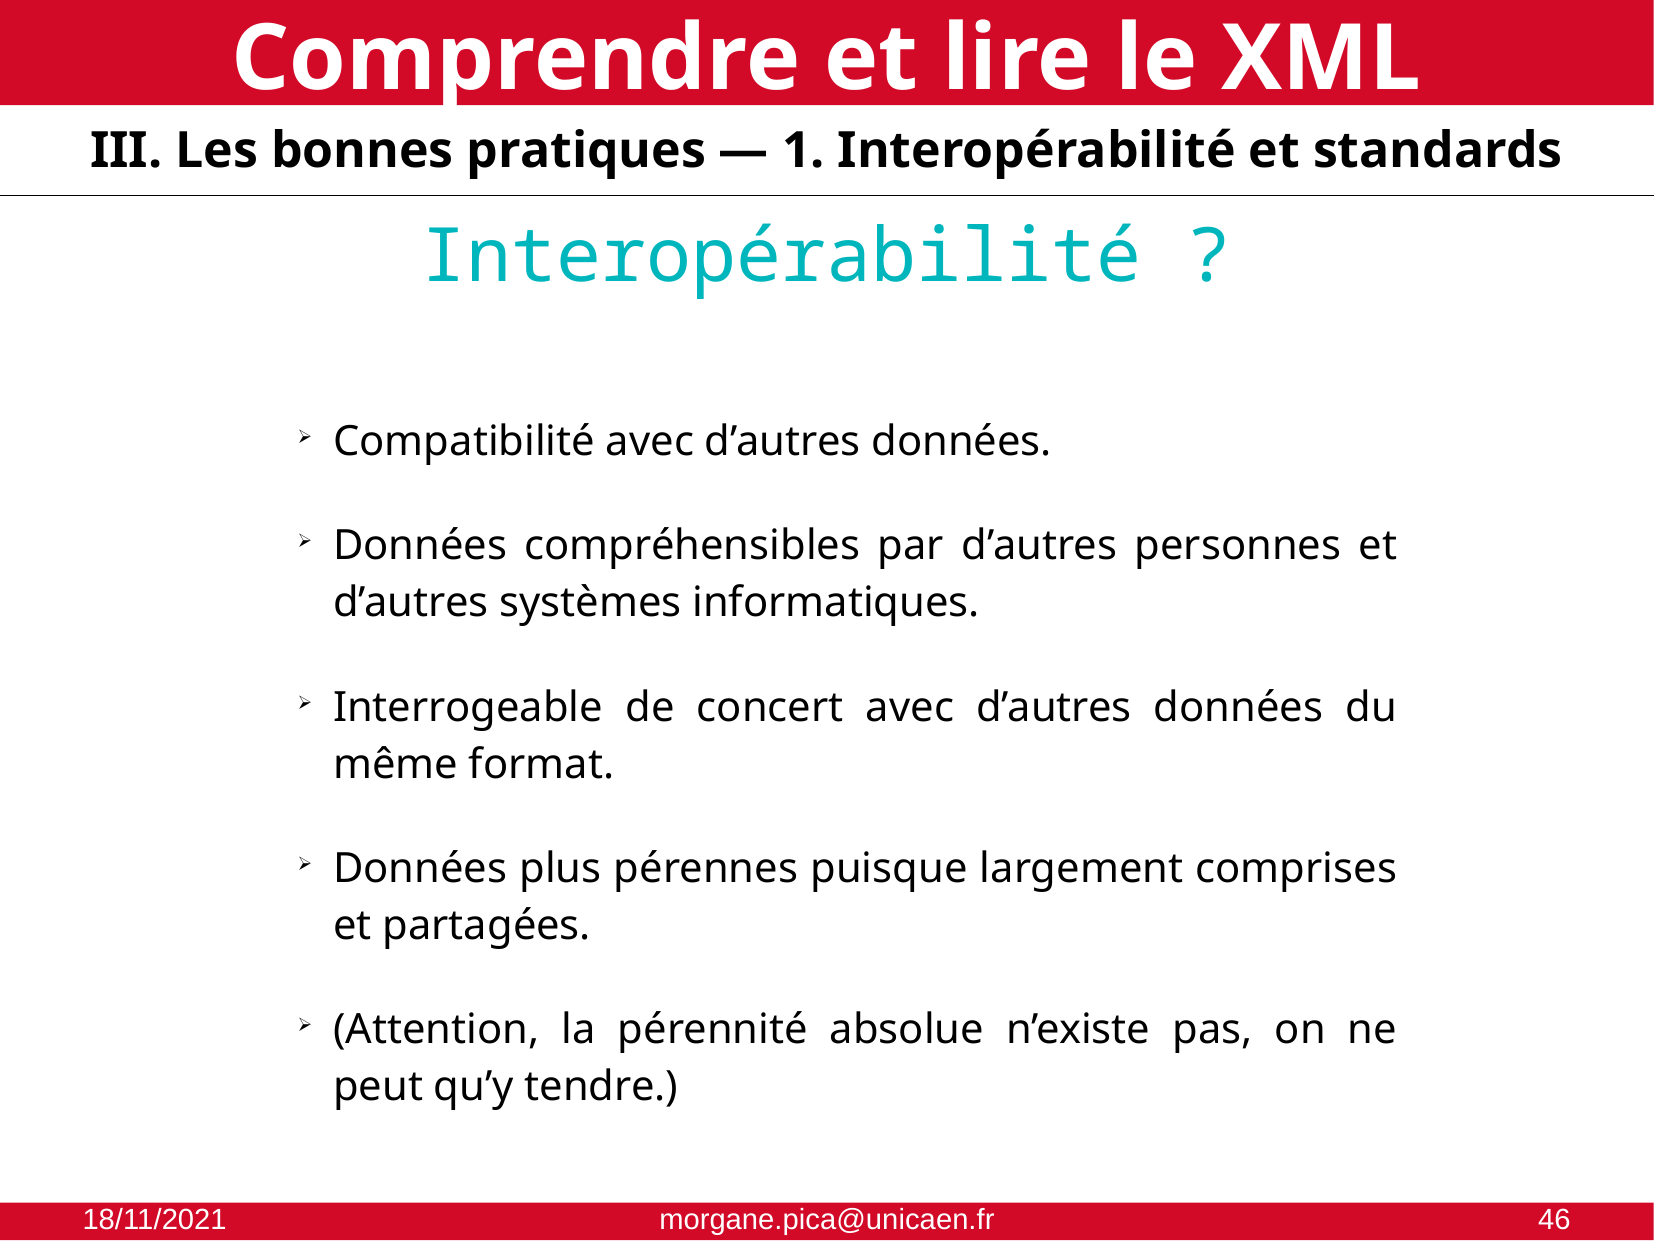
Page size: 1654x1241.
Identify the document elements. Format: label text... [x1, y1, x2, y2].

title III. Les bonnes pratiques — 1. Interopérabilité et standards [0, 106, 1654, 191]
title Comprendre et lire le XML [0, 0, 1654, 106]
text_box Interopérabilité ? [161, 196, 1493, 284]
text_box Compatibilité avec d’autres données. Données compréhensibles par d’autres personnes et d’autres systèmes informatiques. Interrogeable de concert avec d’autres données du même format. Données plus pérennes puisque largement comprises et partagées. (Attention, la pérennité absolue n’existe pas, on ne peut qu’y tendre.) [282, 403, 1413, 1174]
